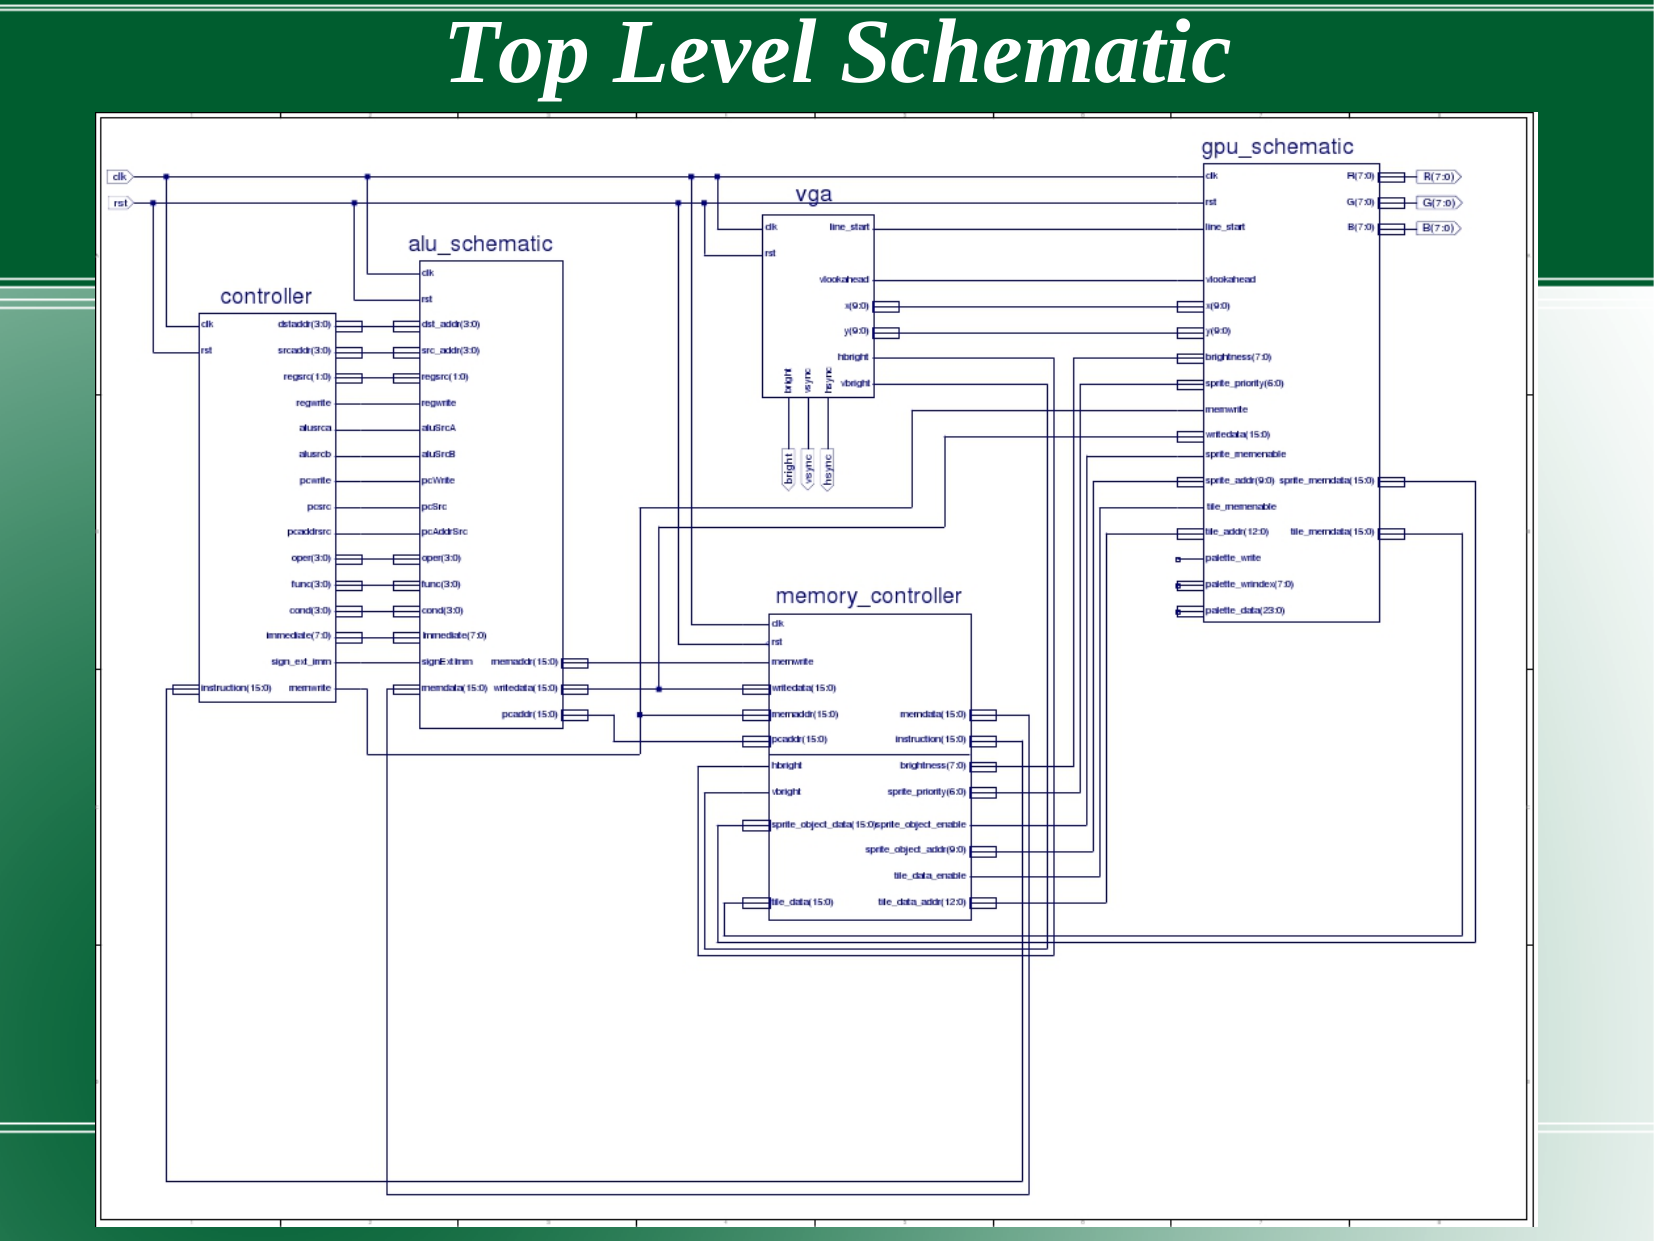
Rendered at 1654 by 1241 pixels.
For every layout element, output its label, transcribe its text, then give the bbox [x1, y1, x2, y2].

title Top Level Schematic [82, 0, 1571, 306]
picture [0, 0, 1654, 1241]
